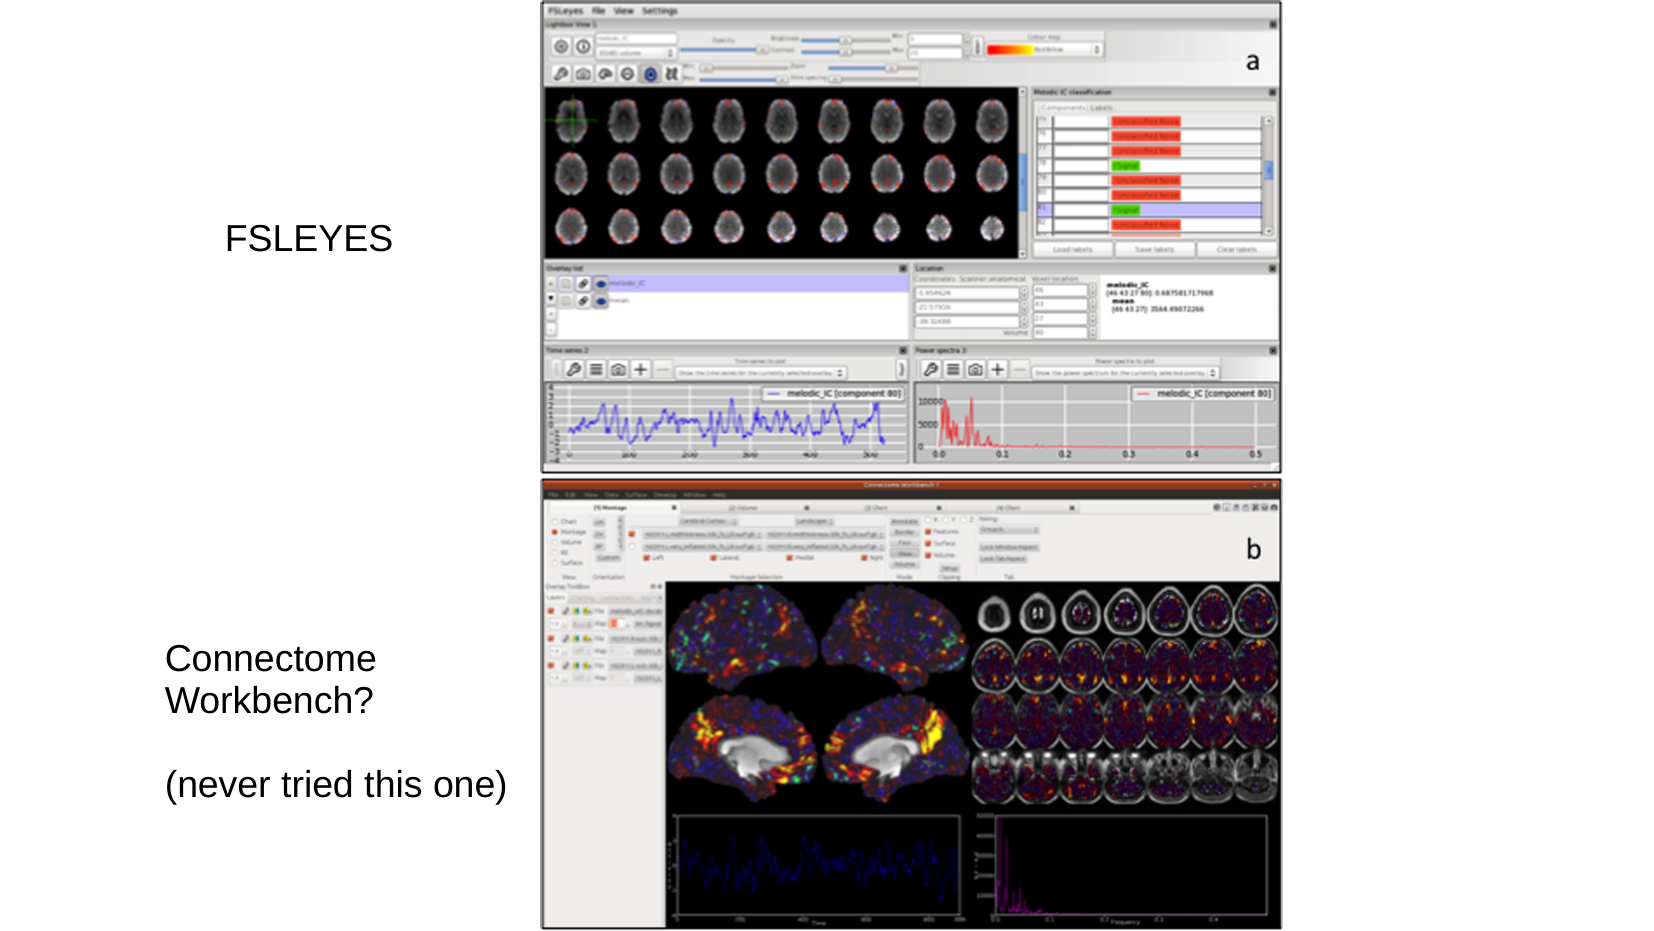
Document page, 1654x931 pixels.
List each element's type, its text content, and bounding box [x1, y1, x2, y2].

text_box Connectome Workbench? (never tried this one) [150, 630, 523, 813]
text_box FSLEYES [210, 210, 409, 267]
picture [540, 0, 1283, 931]
